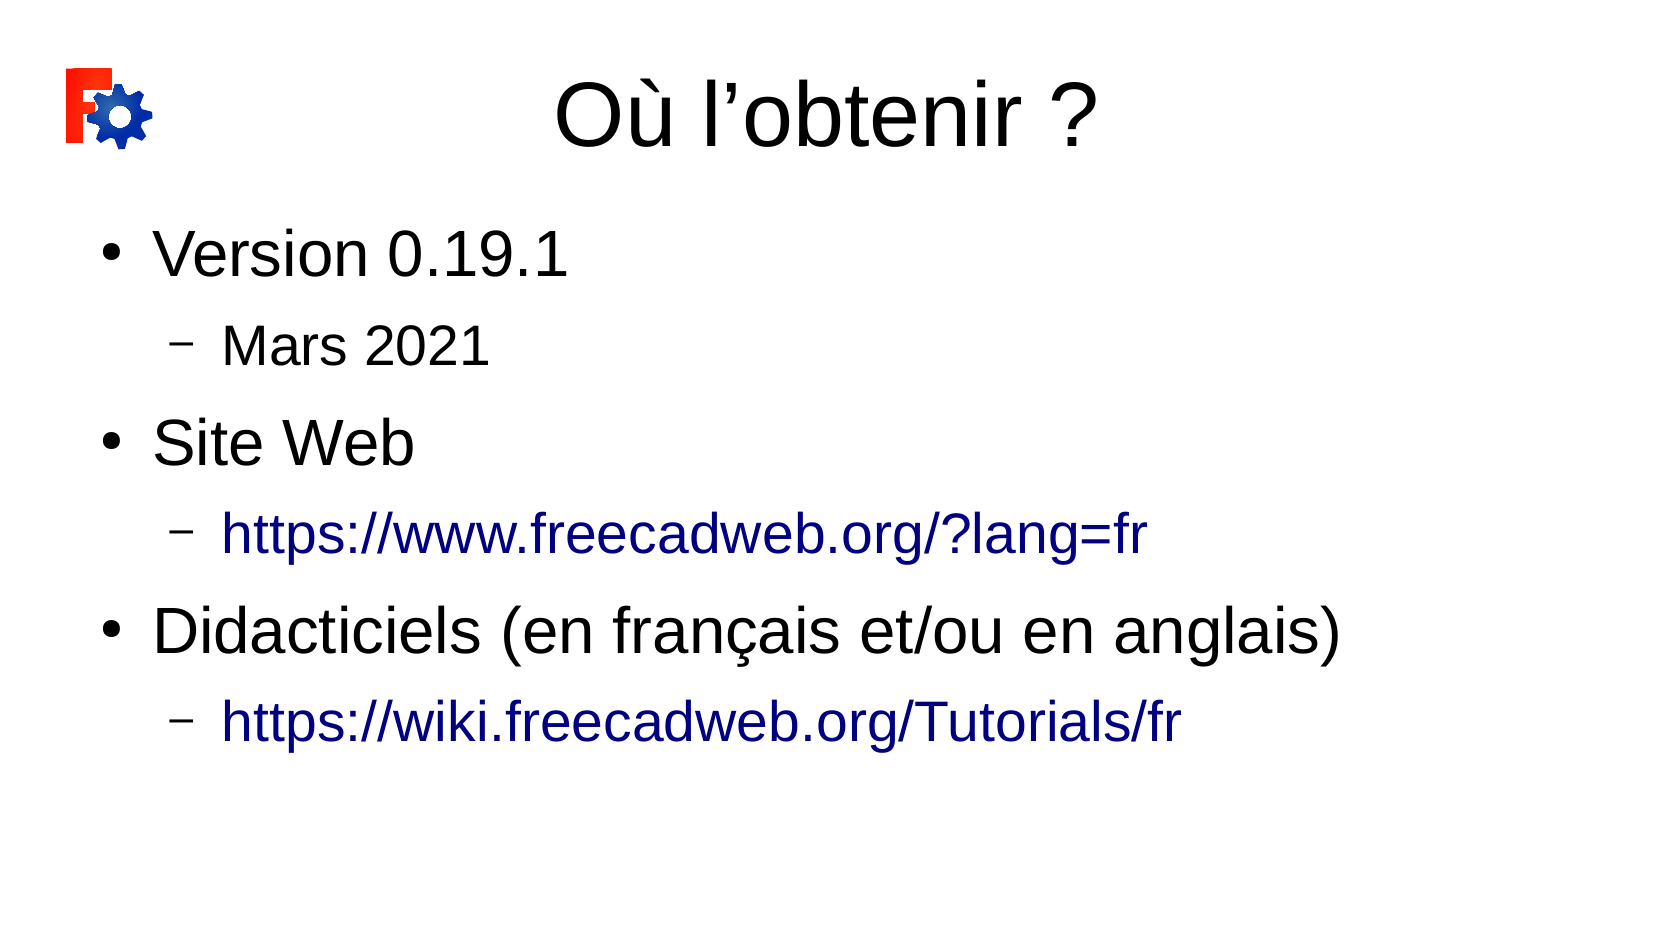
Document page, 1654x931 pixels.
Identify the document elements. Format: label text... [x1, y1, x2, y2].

list Version 0.19.1 Mars 2021 Site Web https://www.freecadweb.org/?lang=fr Didacticiels (en français et/ou en anglais) https://wiki.freecadweb.org/Tutorials/fr [82, 217, 1571, 758]
title Où l’obtenir ? [82, 37, 1571, 193]
picture [59, 59, 161, 161]
